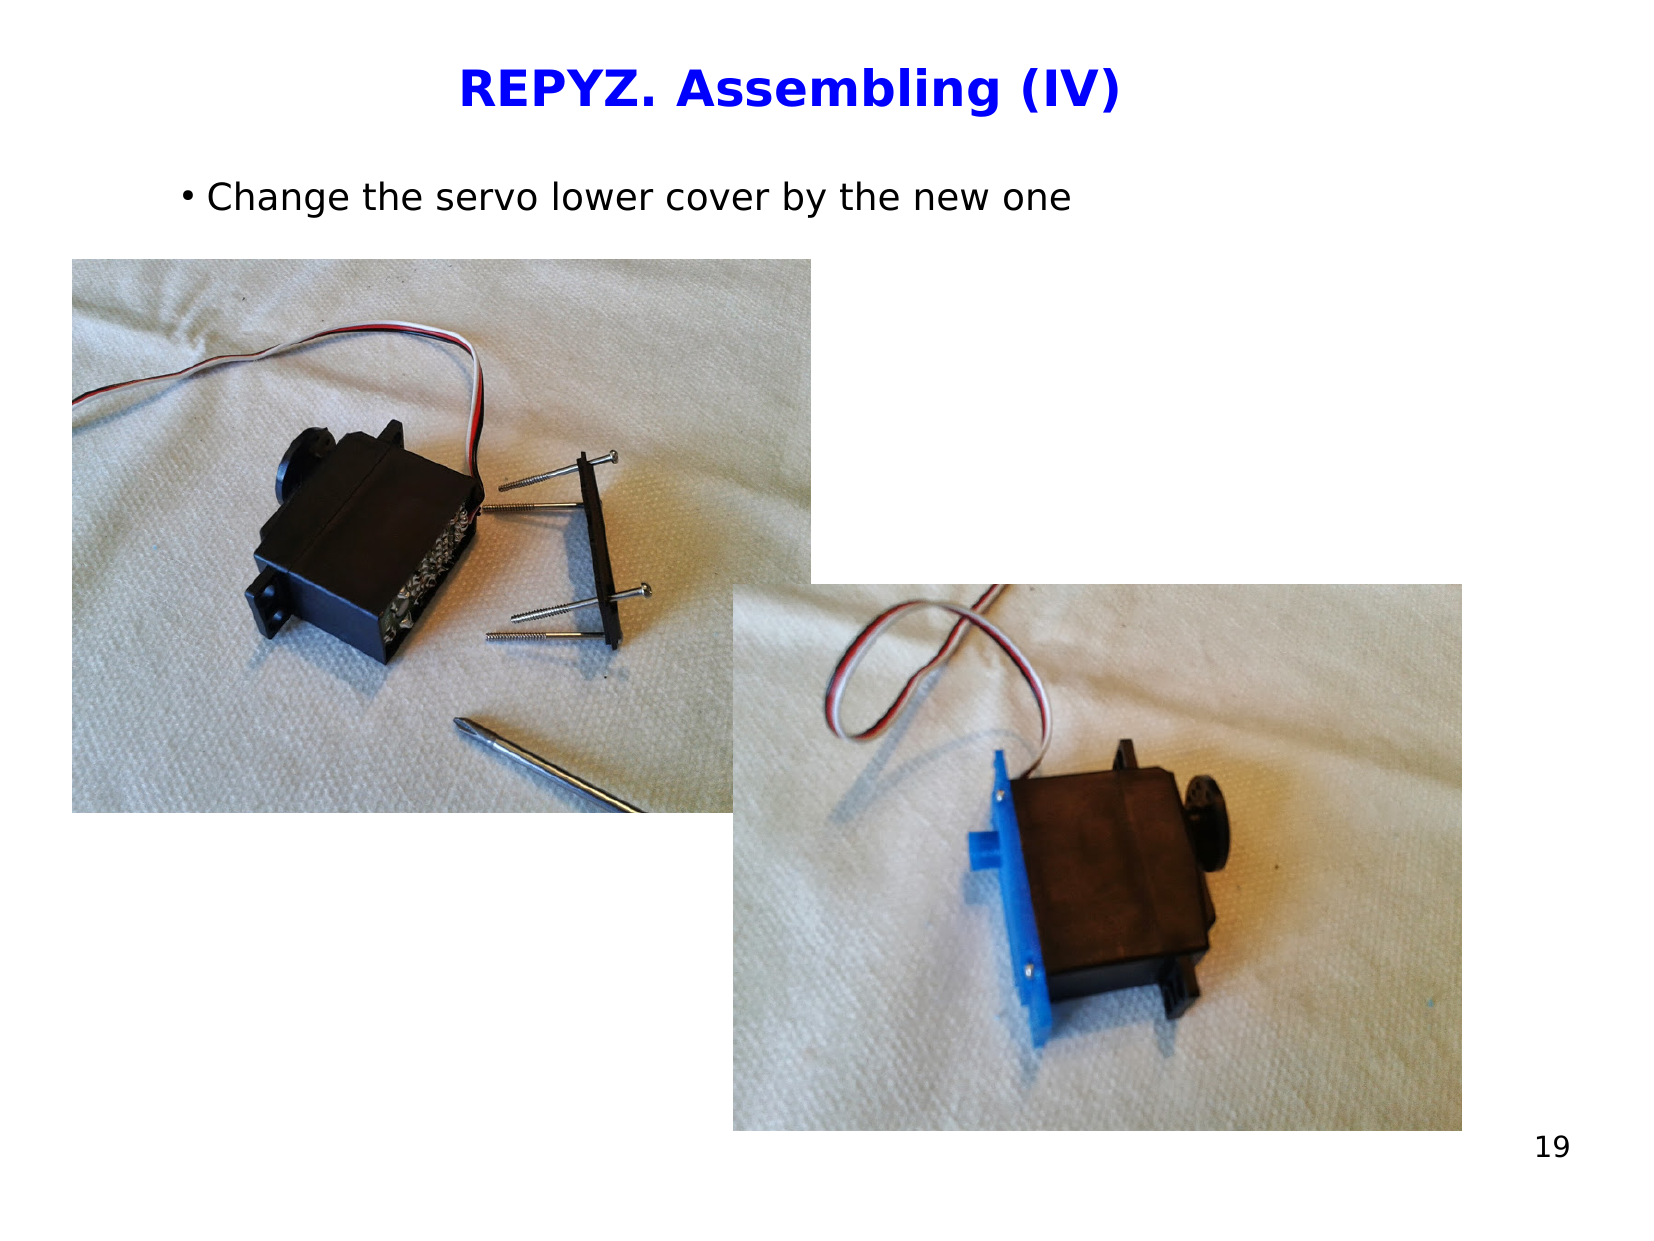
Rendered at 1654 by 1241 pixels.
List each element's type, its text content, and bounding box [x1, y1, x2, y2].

picture [72, 259, 1462, 1131]
text_box Change the servo lower cover by the new one [166, 168, 1263, 227]
text_box REPYZ. Assembling (IV) [443, 52, 1156, 126]
